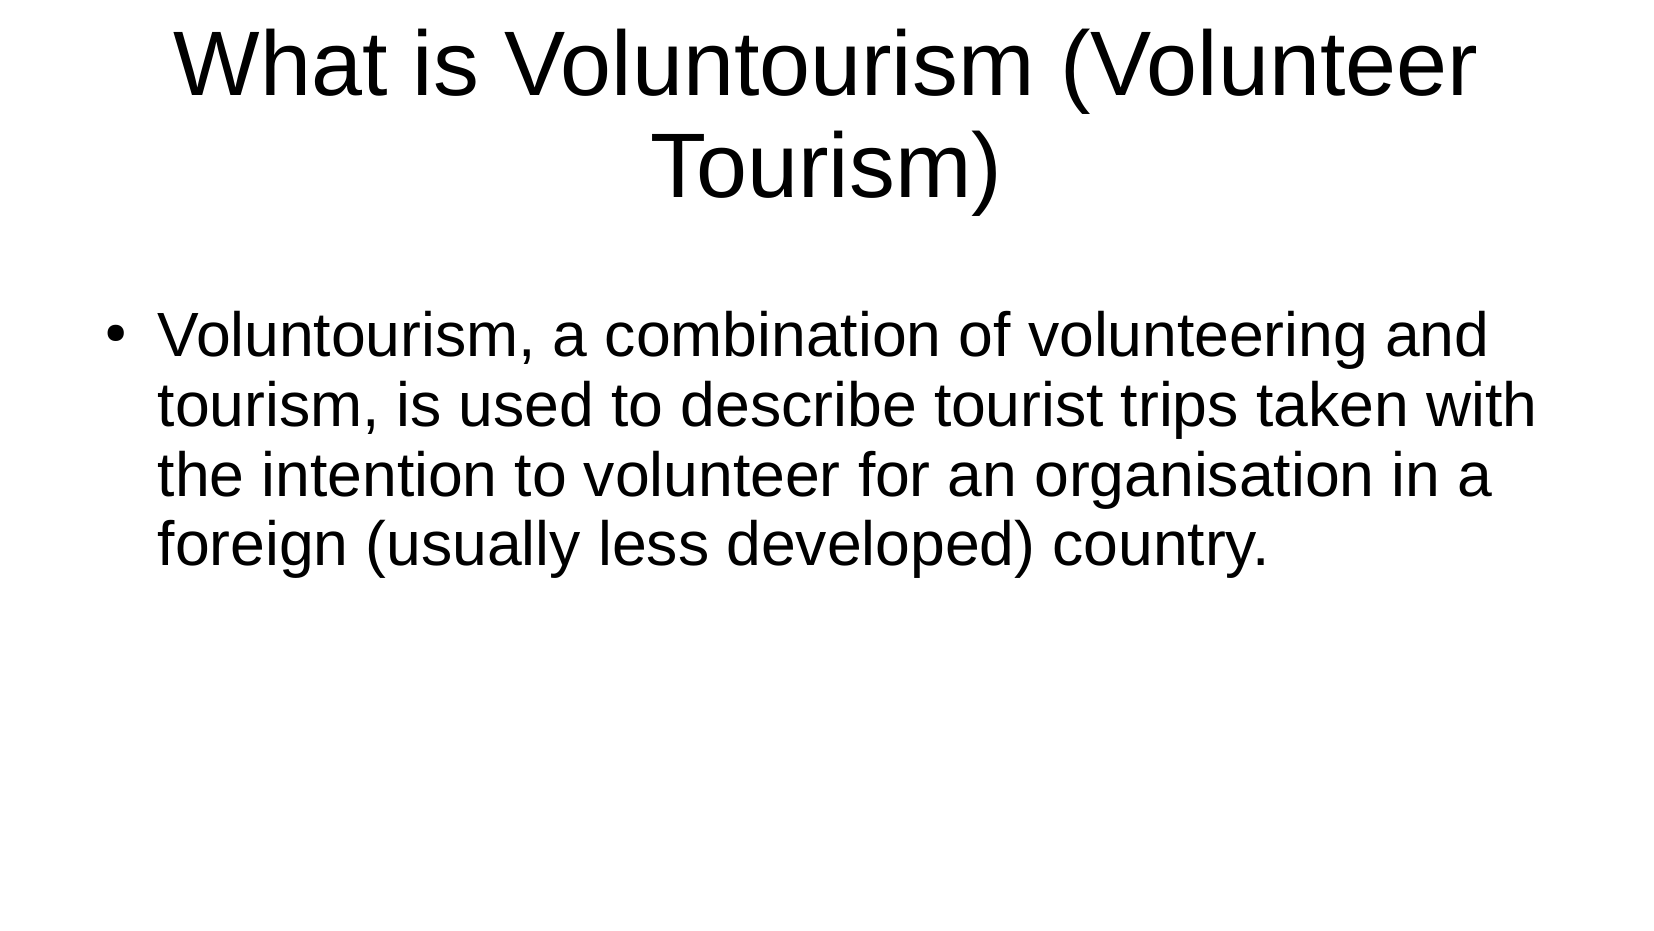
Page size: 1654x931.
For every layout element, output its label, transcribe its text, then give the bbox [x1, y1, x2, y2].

list Voluntourism, a combination of volunteering and tourism, is used to describe tourist trips taken with the intention to volunteer for an organisation in a foreign (usually less developed) country. [86, 300, 1576, 840]
title What is Voluntourism (Volunteer Tourism) [82, 12, 1571, 218]
